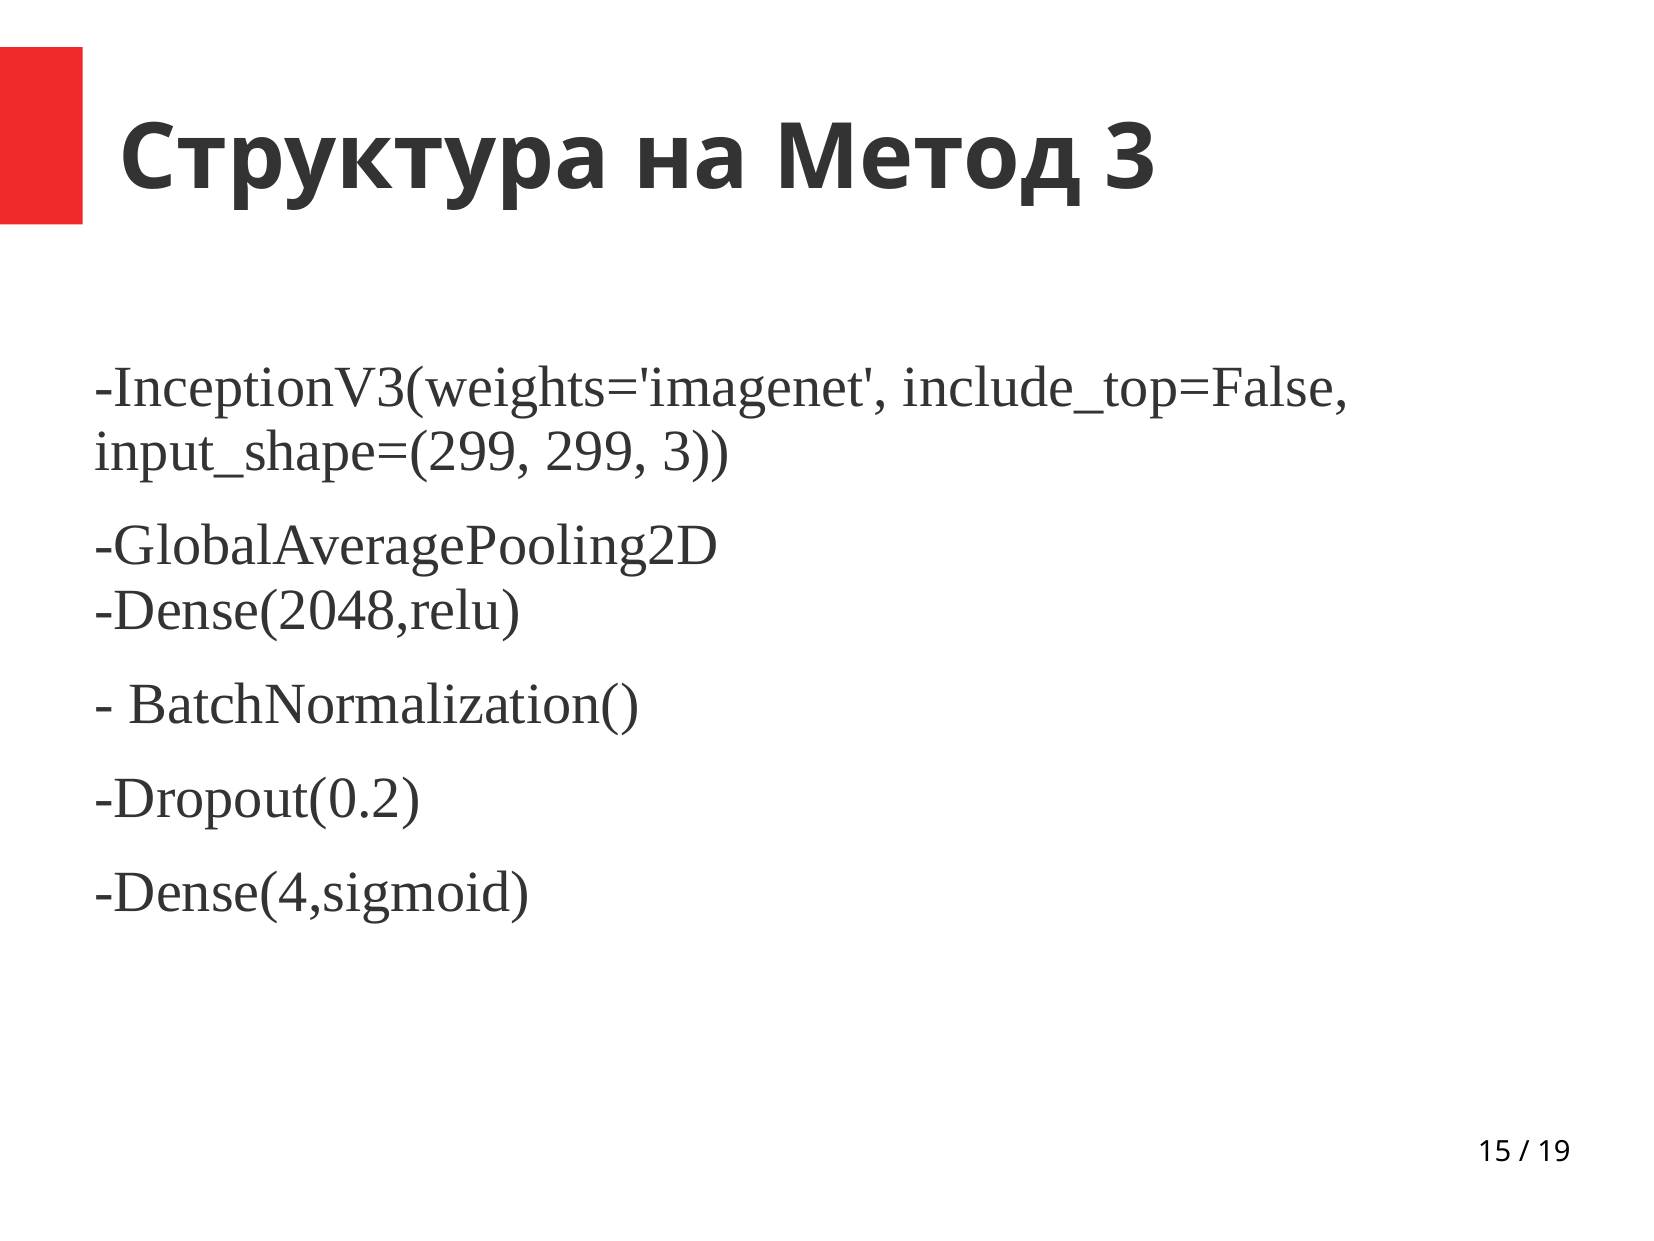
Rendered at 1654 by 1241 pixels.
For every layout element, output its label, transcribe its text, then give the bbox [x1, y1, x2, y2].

title Структура на Метод 3 [118, 49, 1571, 257]
list -InceptionV3(weights='imagenet', include_top=False, input_shape=(299, 299, 3)) -GlobalAveragePooling2D -Dense(2048,relu) - BatchNormalization() -Dropout(0.2) -Dense(4,sigmoid) [94, 354, 1489, 922]
